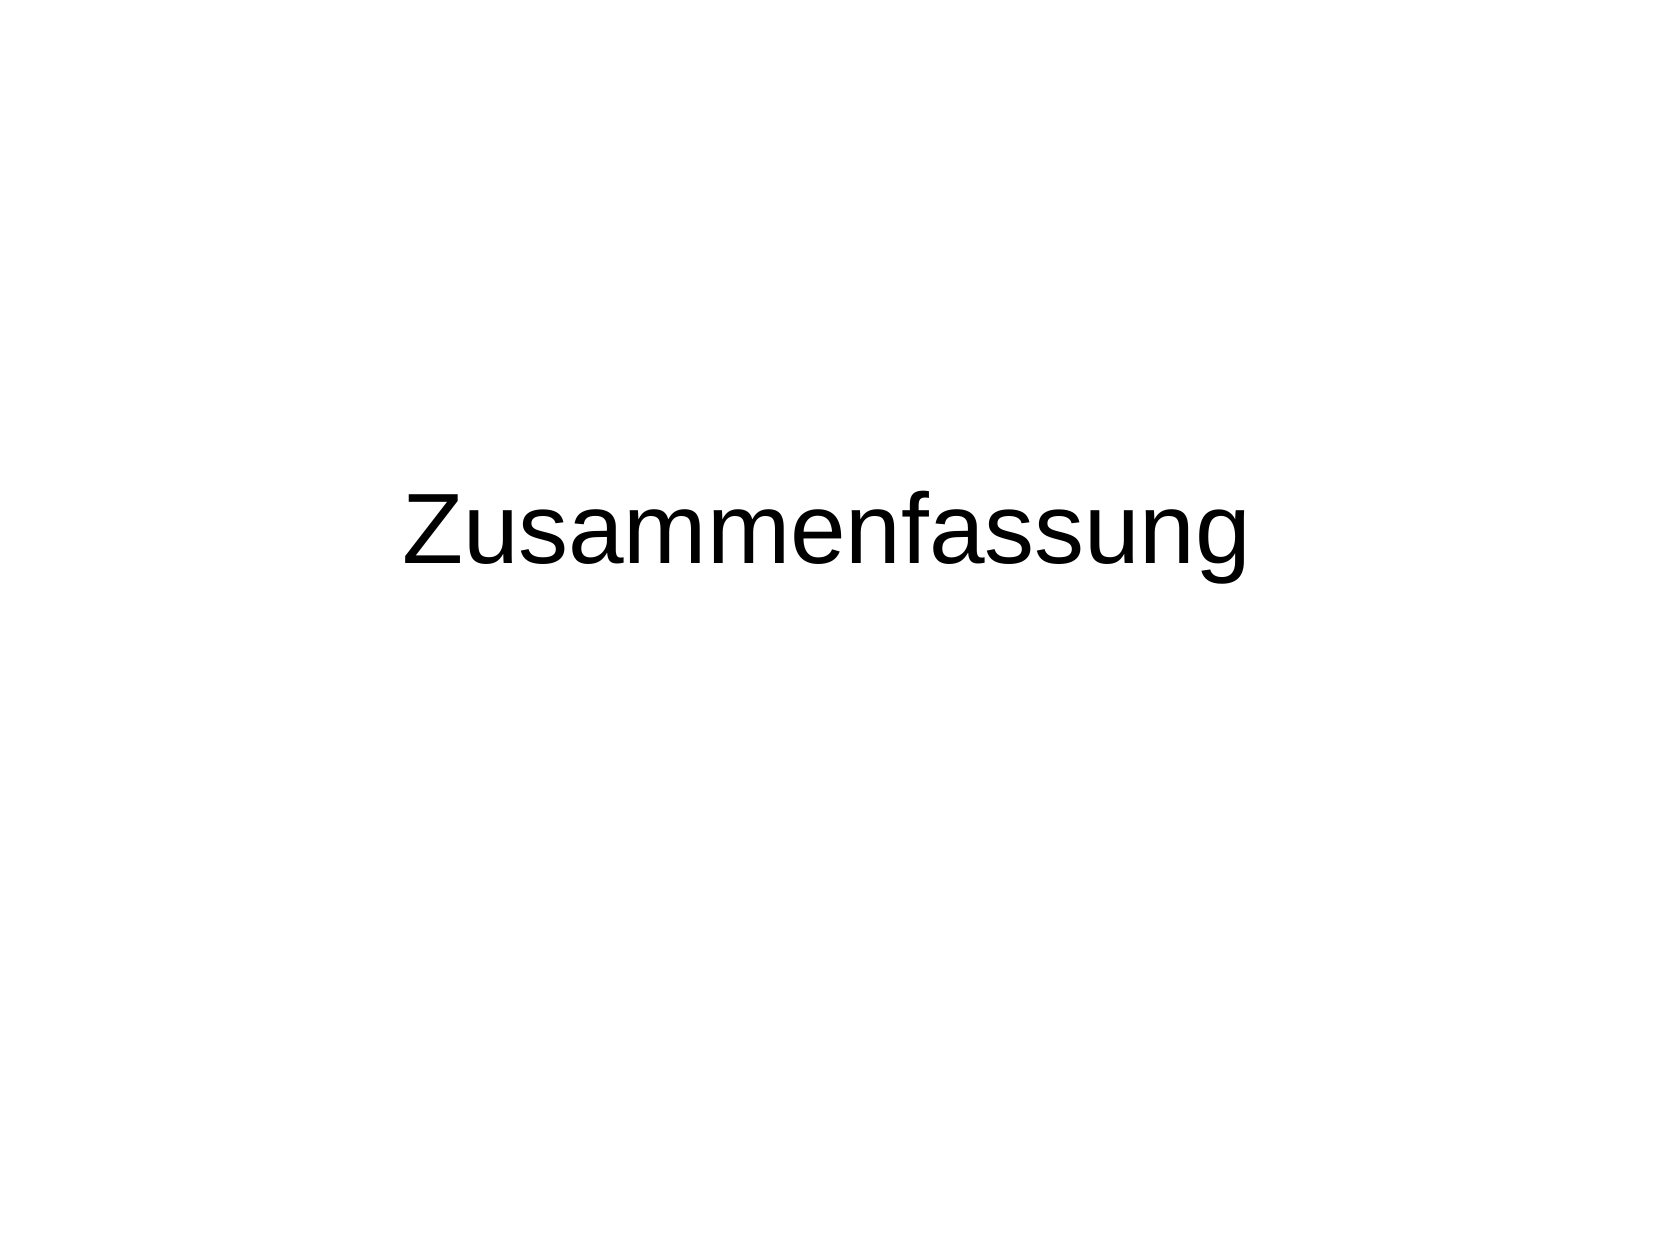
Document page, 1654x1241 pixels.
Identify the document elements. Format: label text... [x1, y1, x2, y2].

subtitle Zusammenfassung [82, 49, 1571, 1010]
